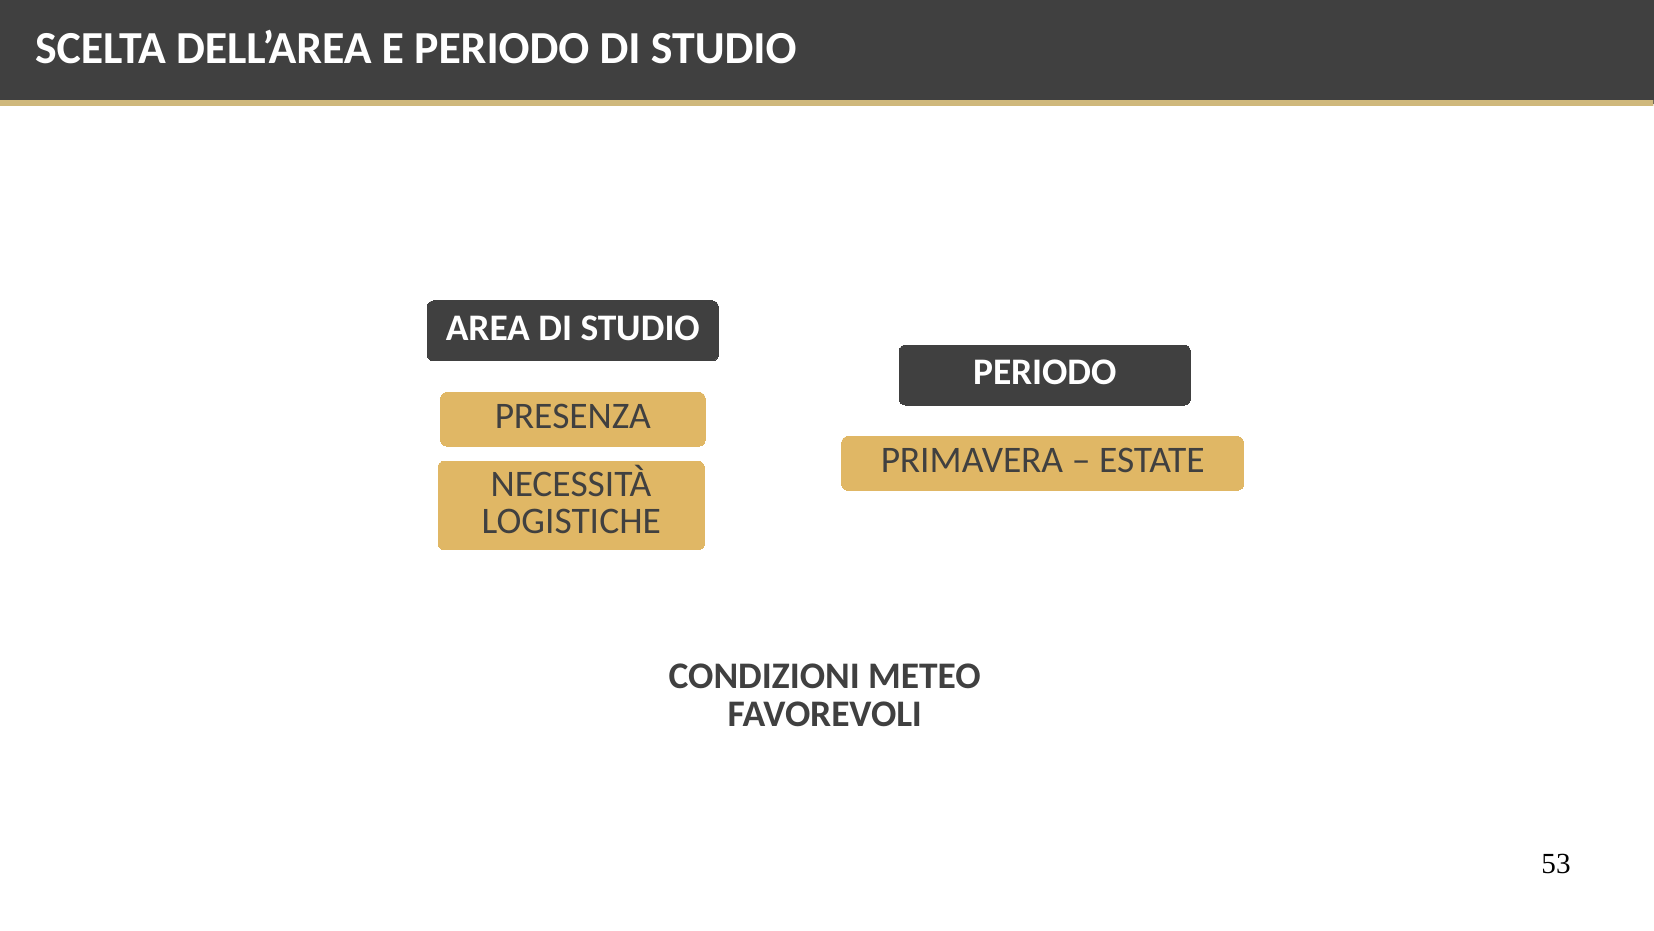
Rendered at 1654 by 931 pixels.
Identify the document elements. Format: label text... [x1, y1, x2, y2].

text_box NECESSITÀ LOGISTICHE [438, 461, 705, 550]
text_box AREA DI STUDIO [427, 300, 719, 361]
text_box CONDIZIONI METEO FAVOREVOLI [651, 653, 999, 744]
text_box SCELTA DELL’AREA E PERIODO DI STUDIO [0, 0, 1654, 100]
text_box PRIMAVERA – ESTATE [841, 436, 1244, 491]
text_box PRESENZA [440, 392, 706, 447]
text_box PERIODO [899, 345, 1191, 406]
